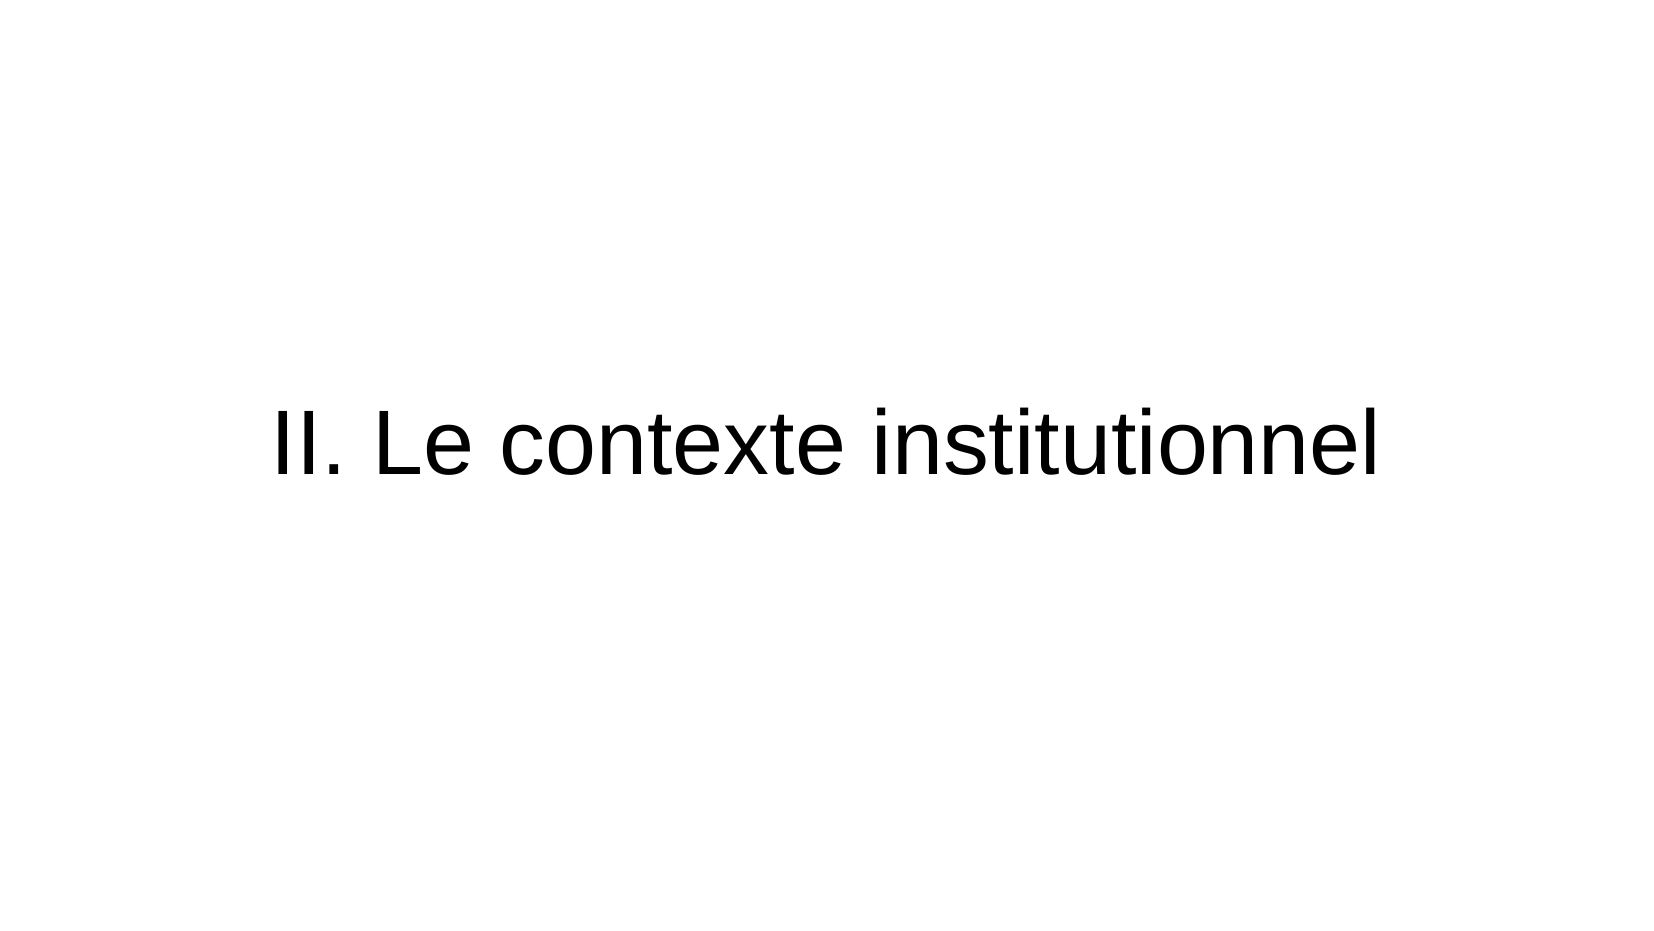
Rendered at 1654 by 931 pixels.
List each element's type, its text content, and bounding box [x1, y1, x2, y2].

text_box II. Le contexte institutionnel [0, 384, 1654, 502]
